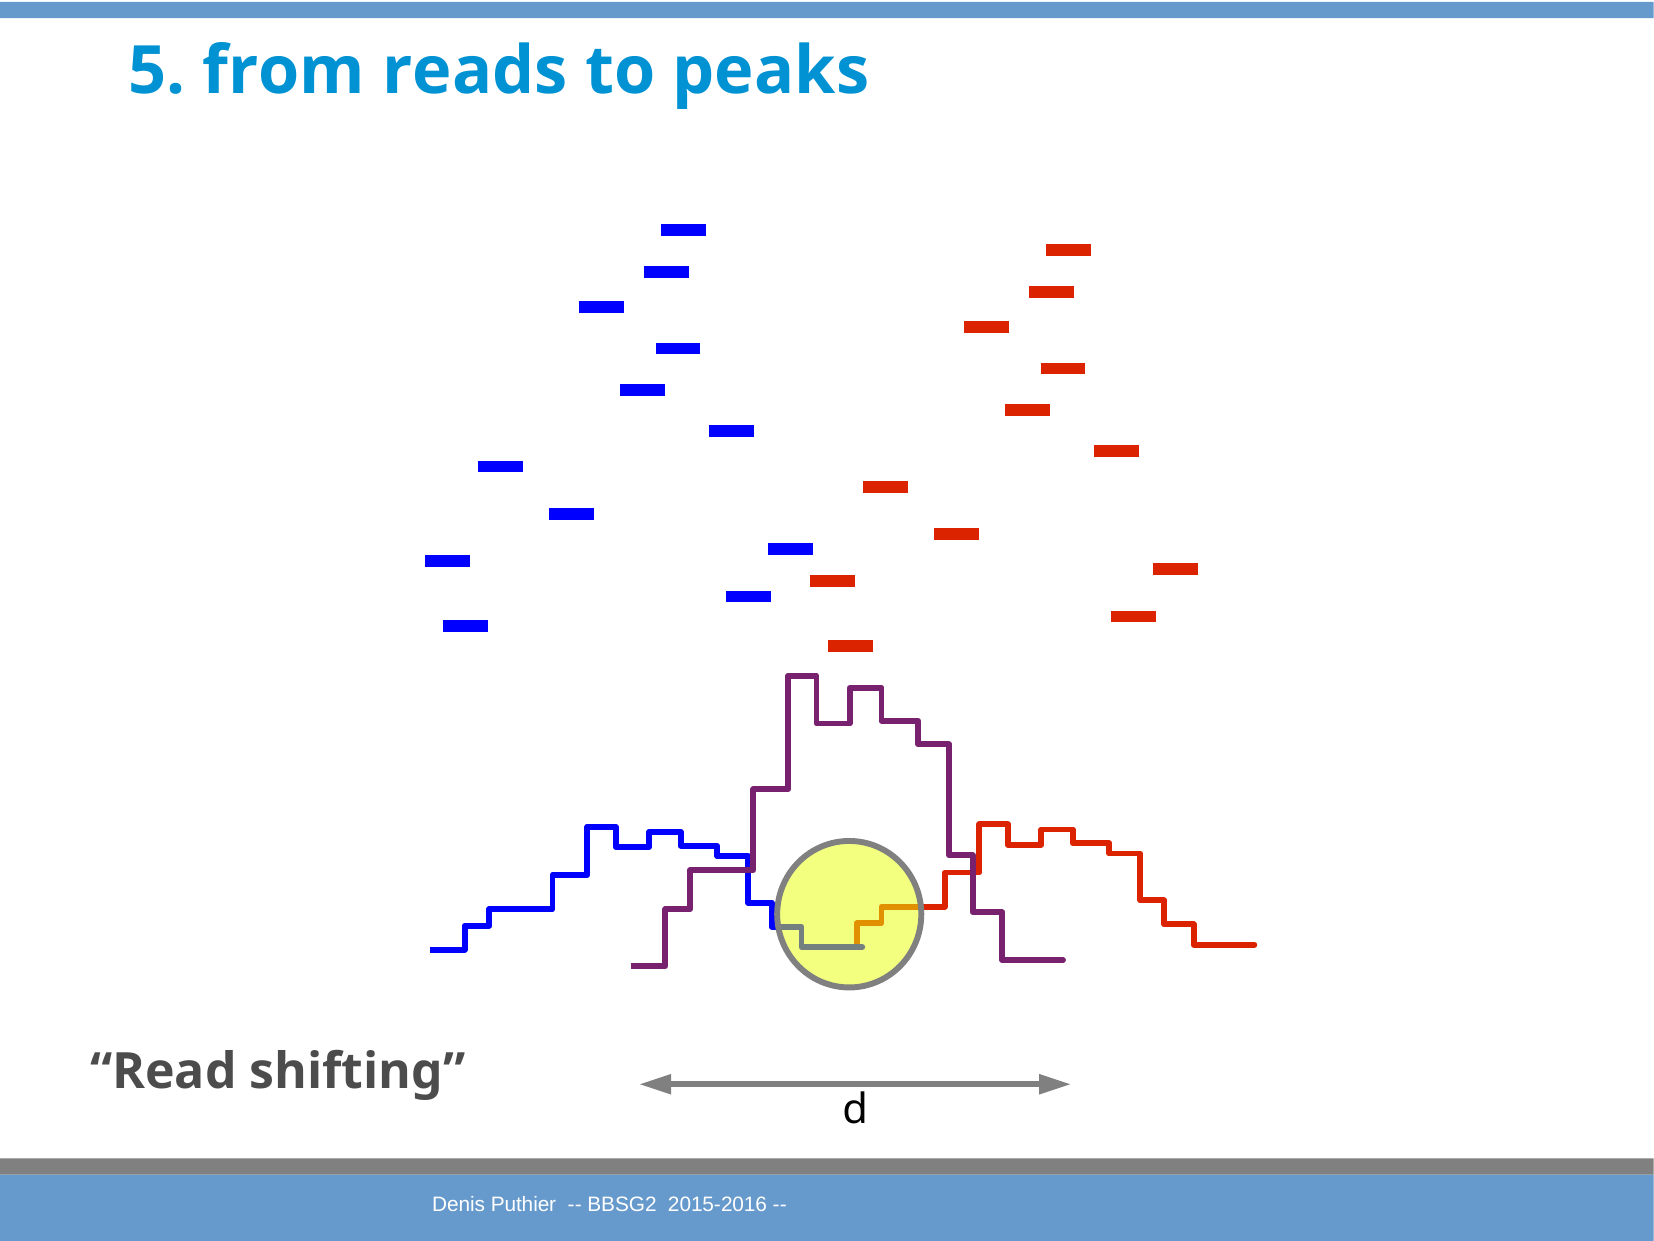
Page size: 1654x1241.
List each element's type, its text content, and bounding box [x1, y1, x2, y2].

text_box “Read shifting” [75, 1027, 478, 1111]
title 5. from reads to peaks [113, 18, 1602, 186]
text_box [777, 840, 922, 988]
